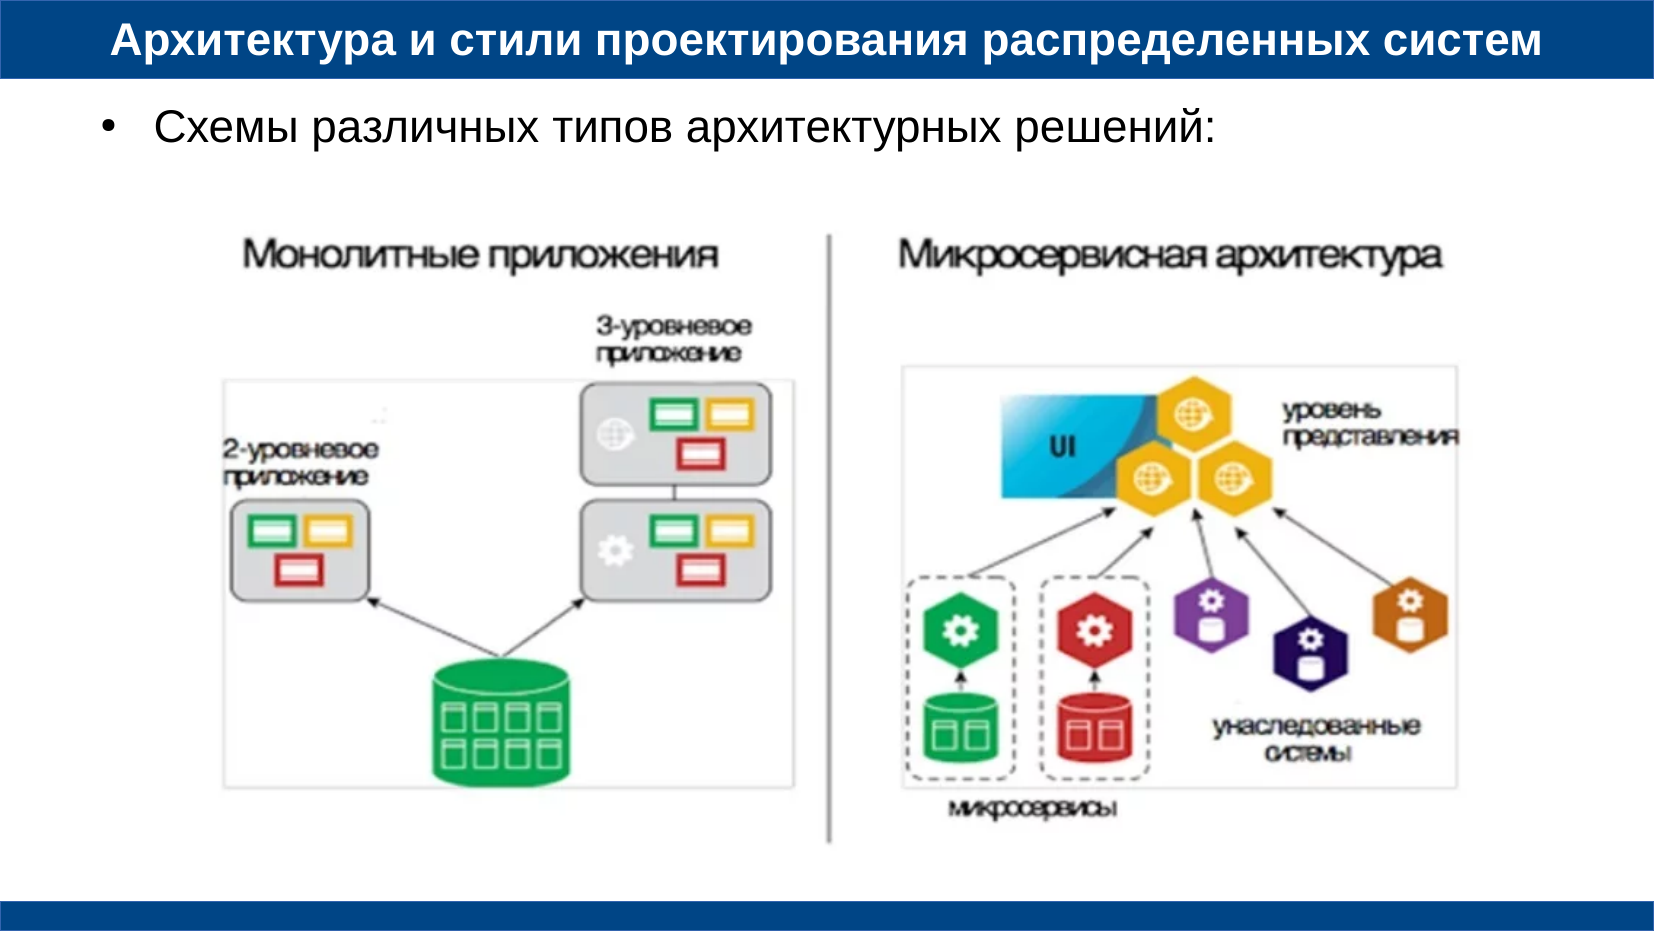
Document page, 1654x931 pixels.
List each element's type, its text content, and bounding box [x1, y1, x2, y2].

title Архитектура и стили проектирования распределенных систем [0, 0, 1654, 79]
picture [143, 179, 1561, 868]
list Схемы различных типов архитектурных решений: [82, 101, 1571, 359]
